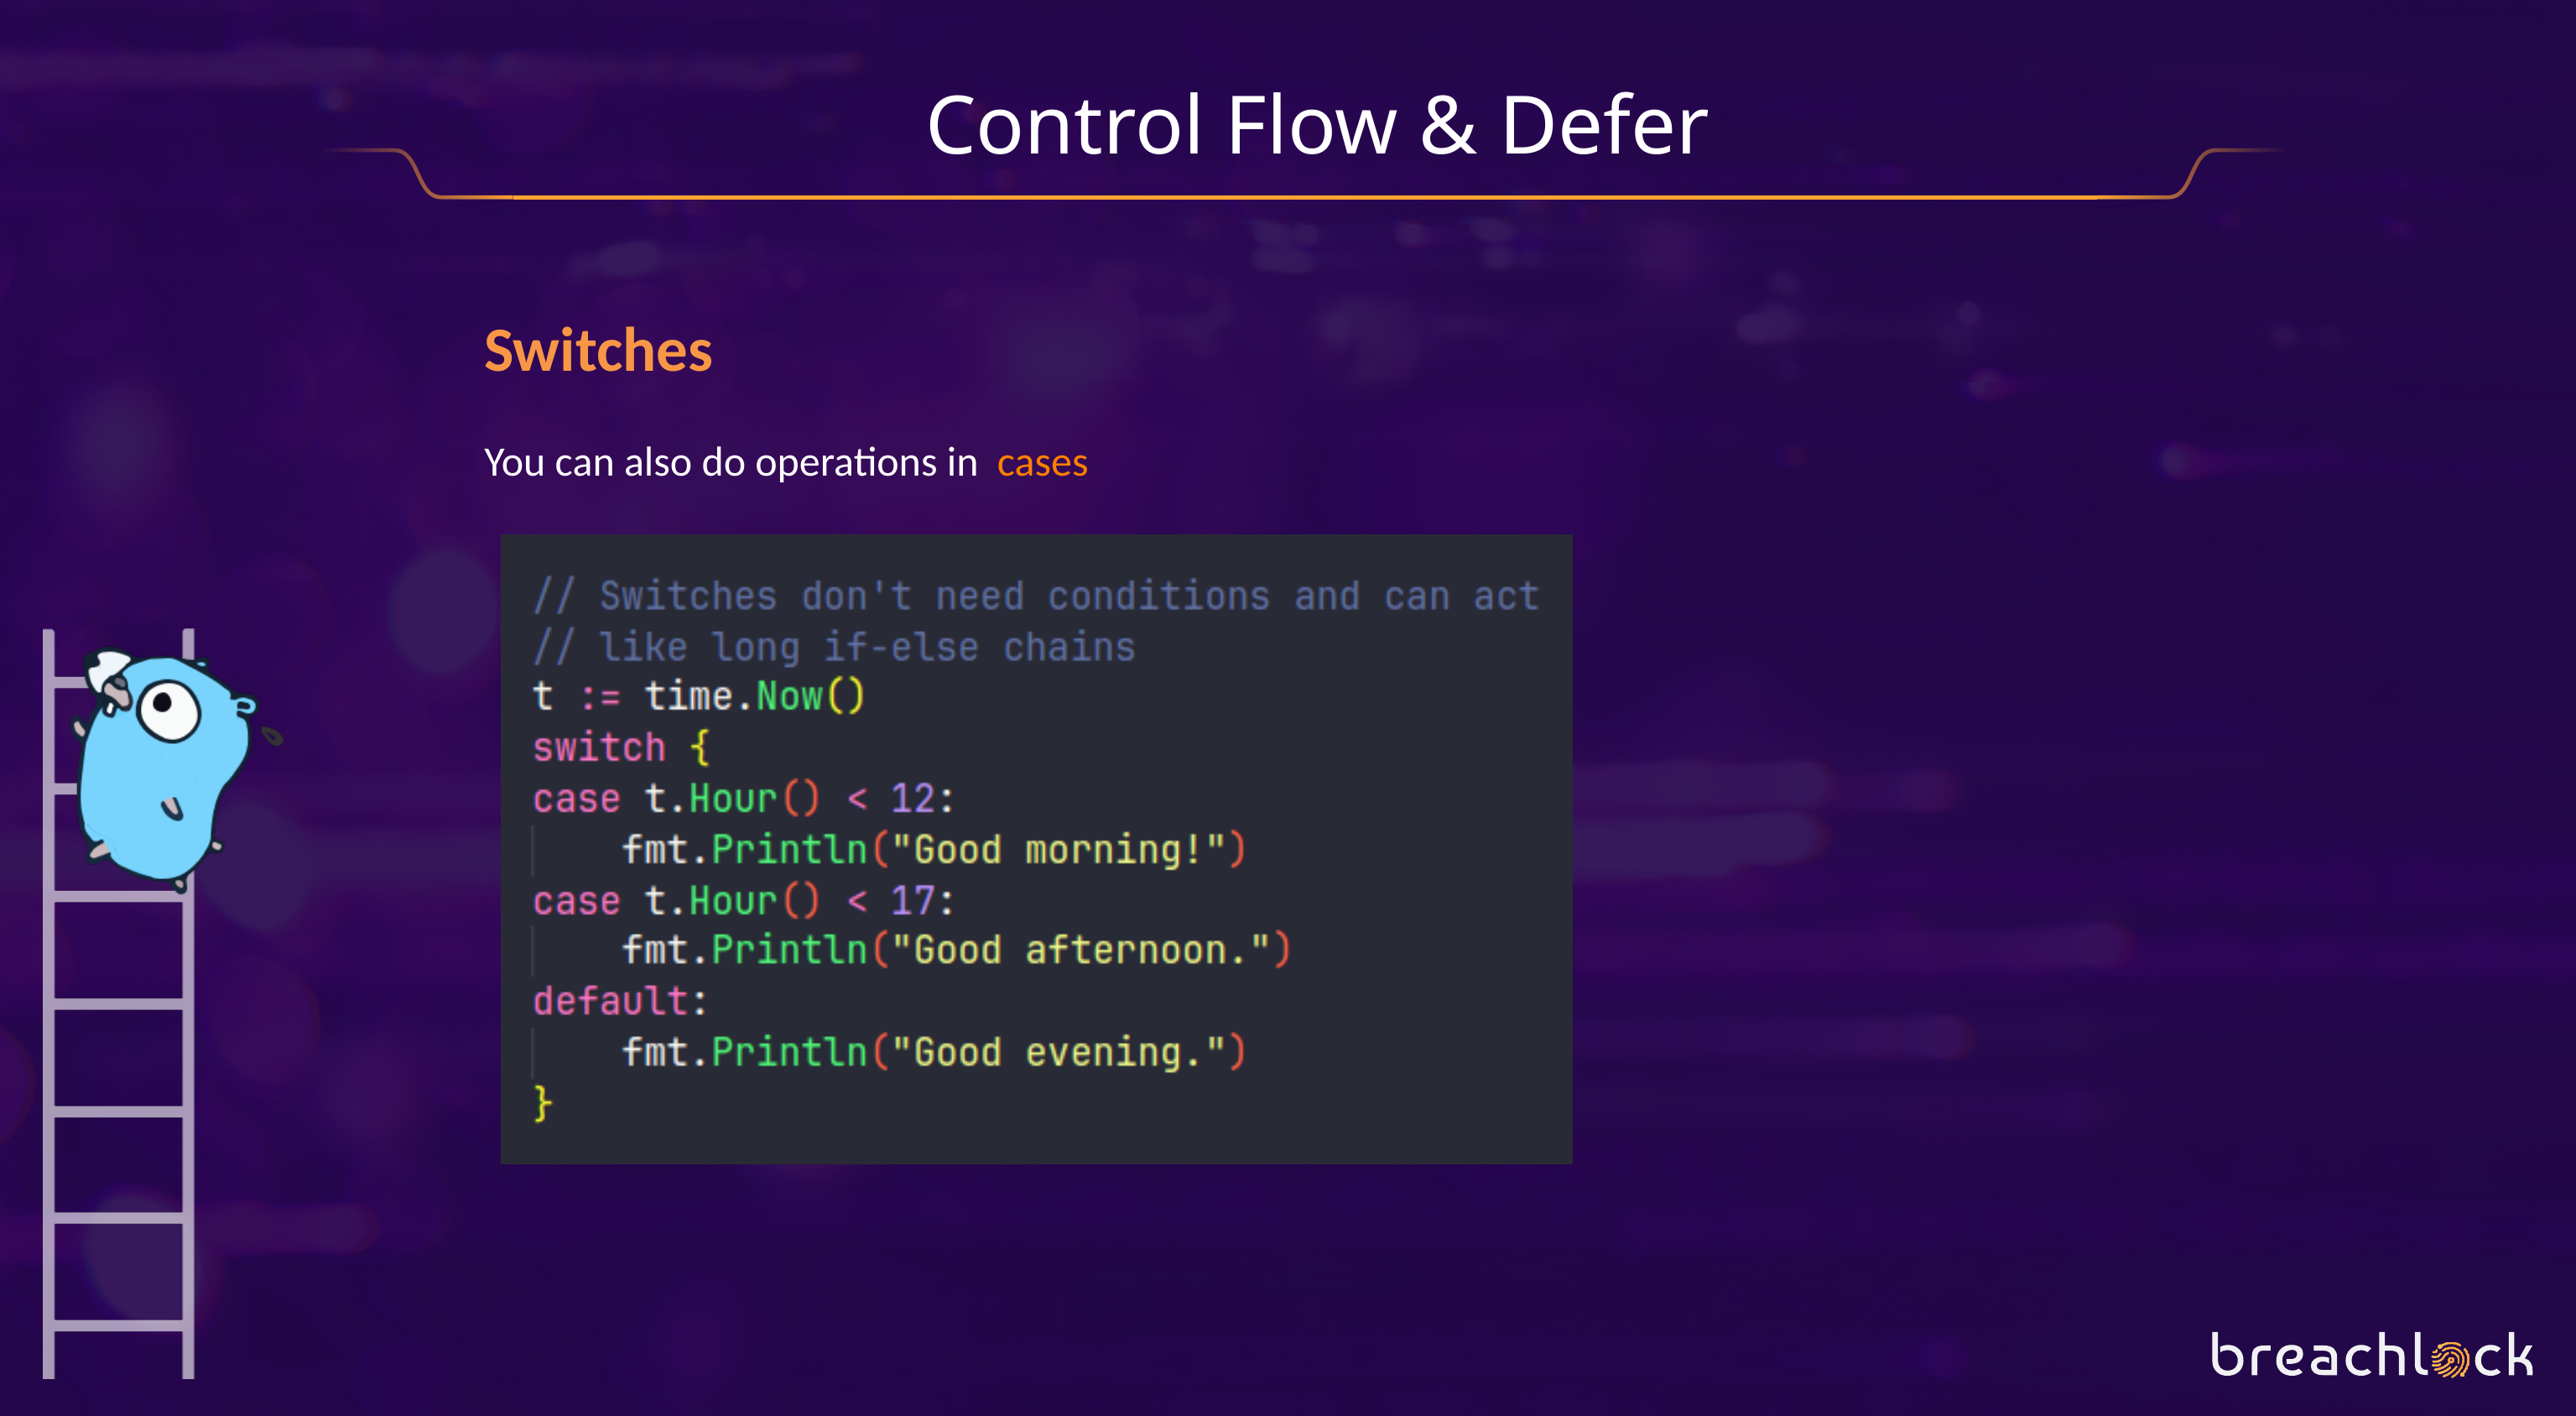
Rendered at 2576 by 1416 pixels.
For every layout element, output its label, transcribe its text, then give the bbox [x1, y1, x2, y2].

text_box Control Flow & Defer [440, 84, 2196, 170]
text_box Switches You can also do operations in cases [409, 226, 2360, 882]
text_box [239, 68, 2370, 279]
text_box [2211, 1330, 2535, 1379]
picture [0, 0, 2576, 1416]
